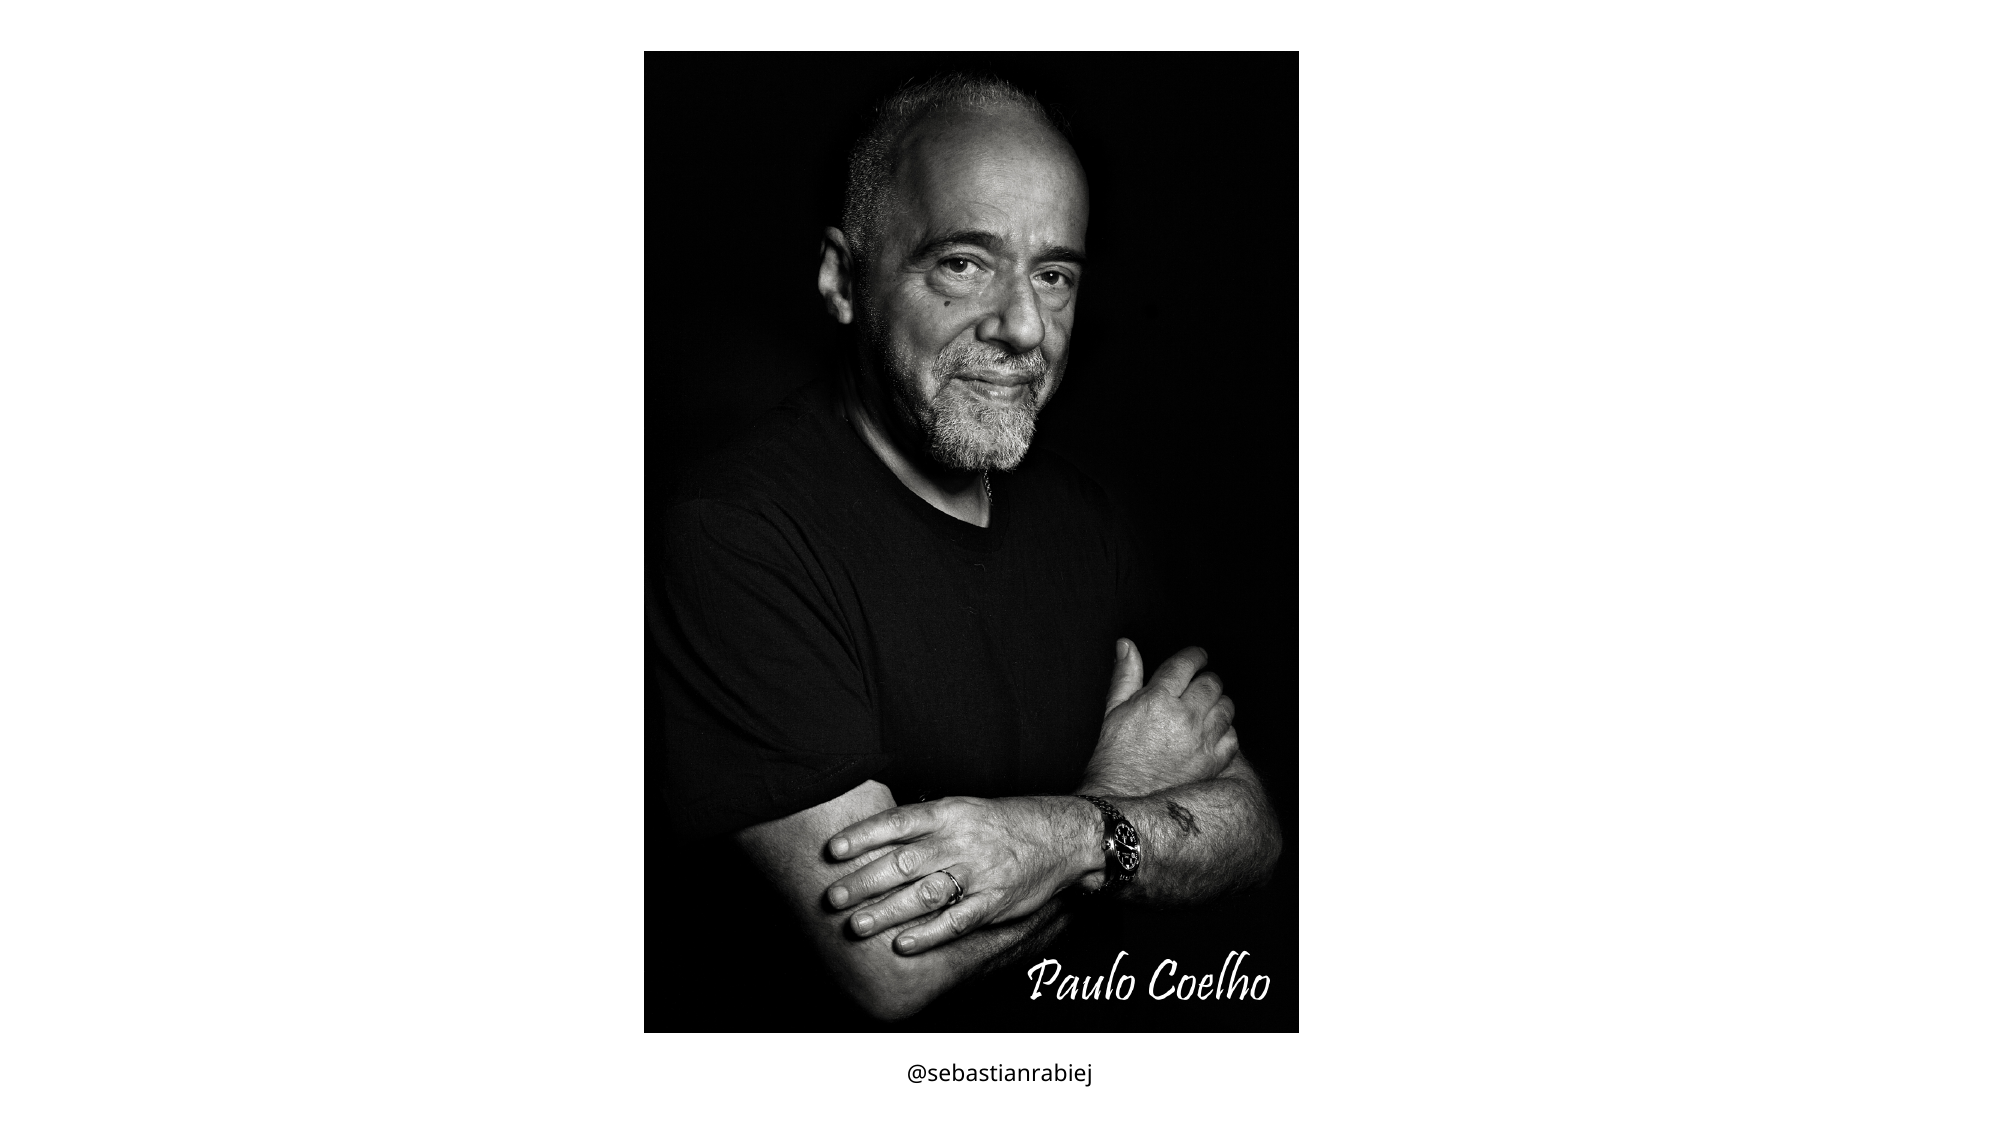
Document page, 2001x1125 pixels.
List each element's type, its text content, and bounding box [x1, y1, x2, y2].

picture [644, 51, 1299, 1033]
text_box @sebastianrabiej [662, 1042, 1338, 1103]
